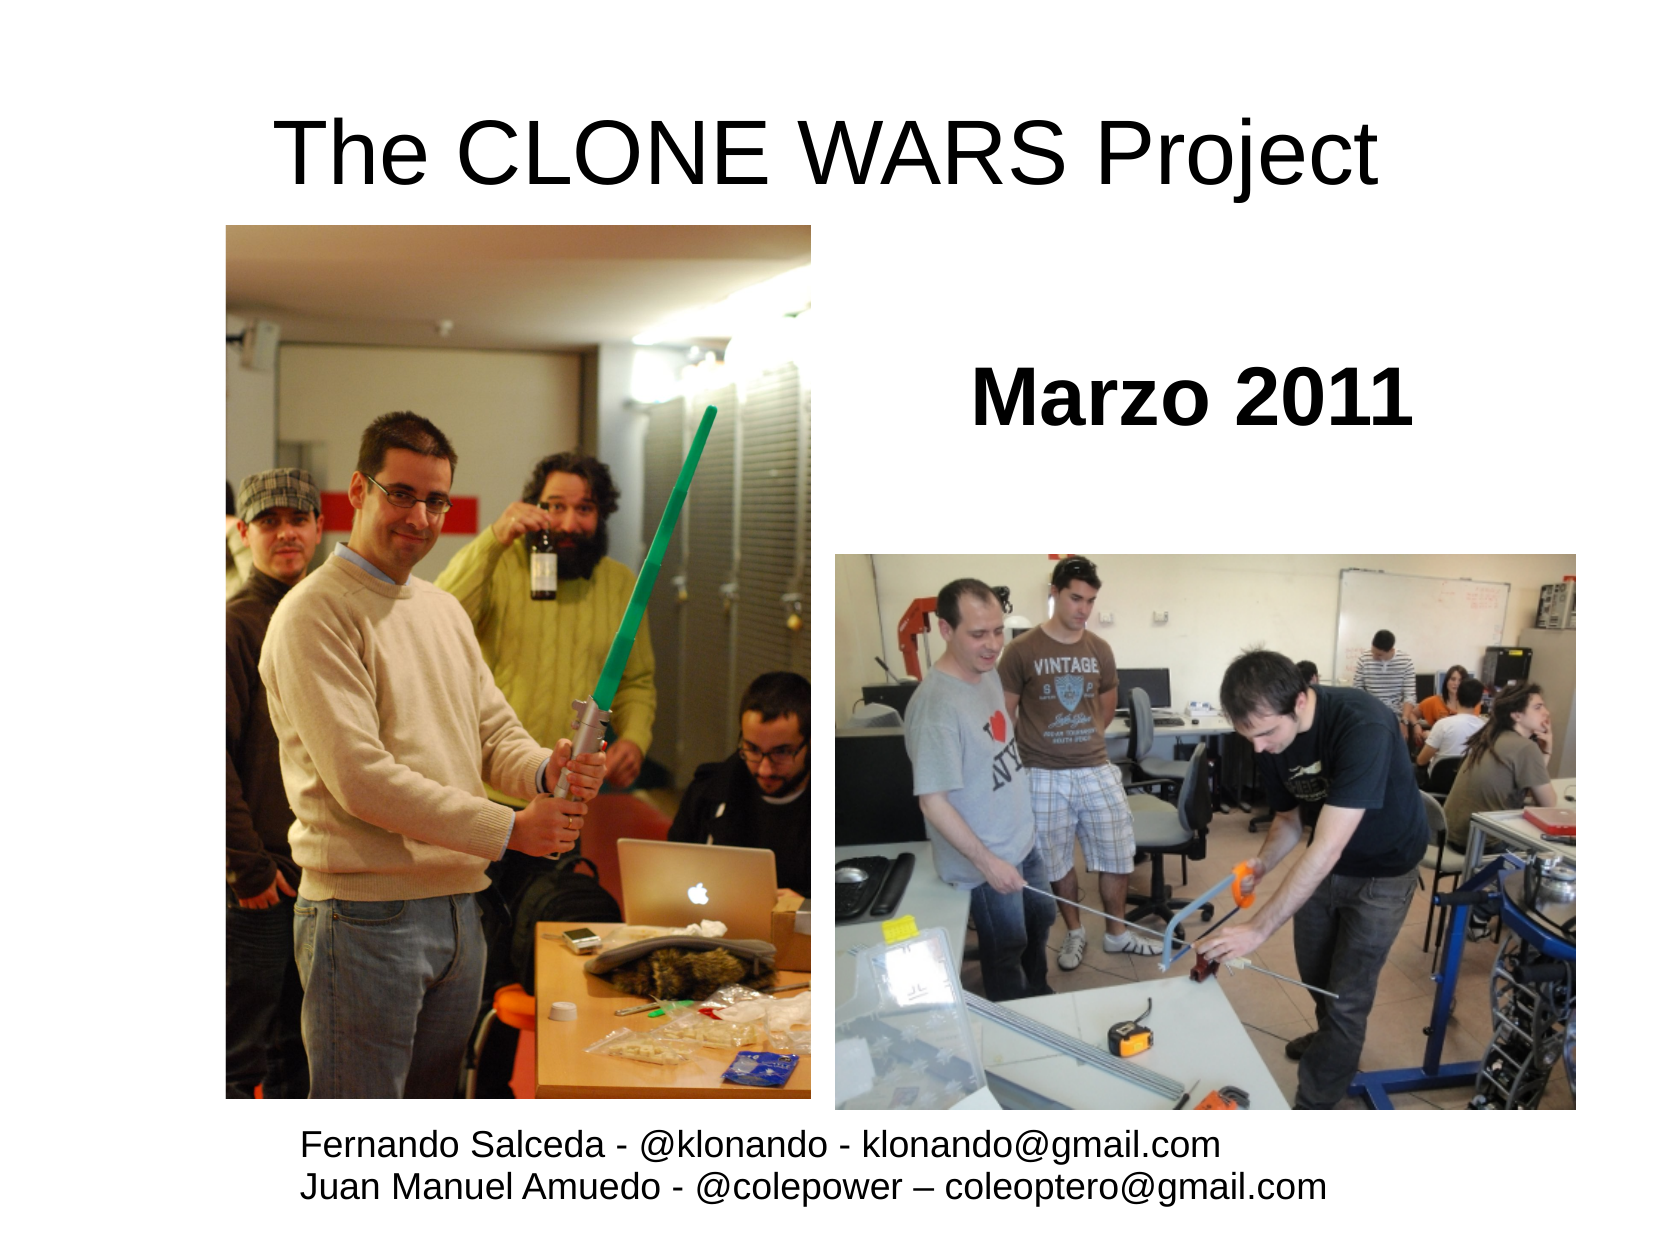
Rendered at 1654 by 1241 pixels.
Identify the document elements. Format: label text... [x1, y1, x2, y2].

list Marzo 2011 [885, 350, 1456, 466]
picture [835, 554, 1576, 1110]
picture [225, 225, 811, 1099]
text_box Fernando Salceda - @klonando - klonando@gmail.com Juan Manuel Amuedo - @colepower – coleoptero@gmail.com [285, 1116, 1343, 1216]
title The CLONE WARS Project [82, 49, 1571, 257]
